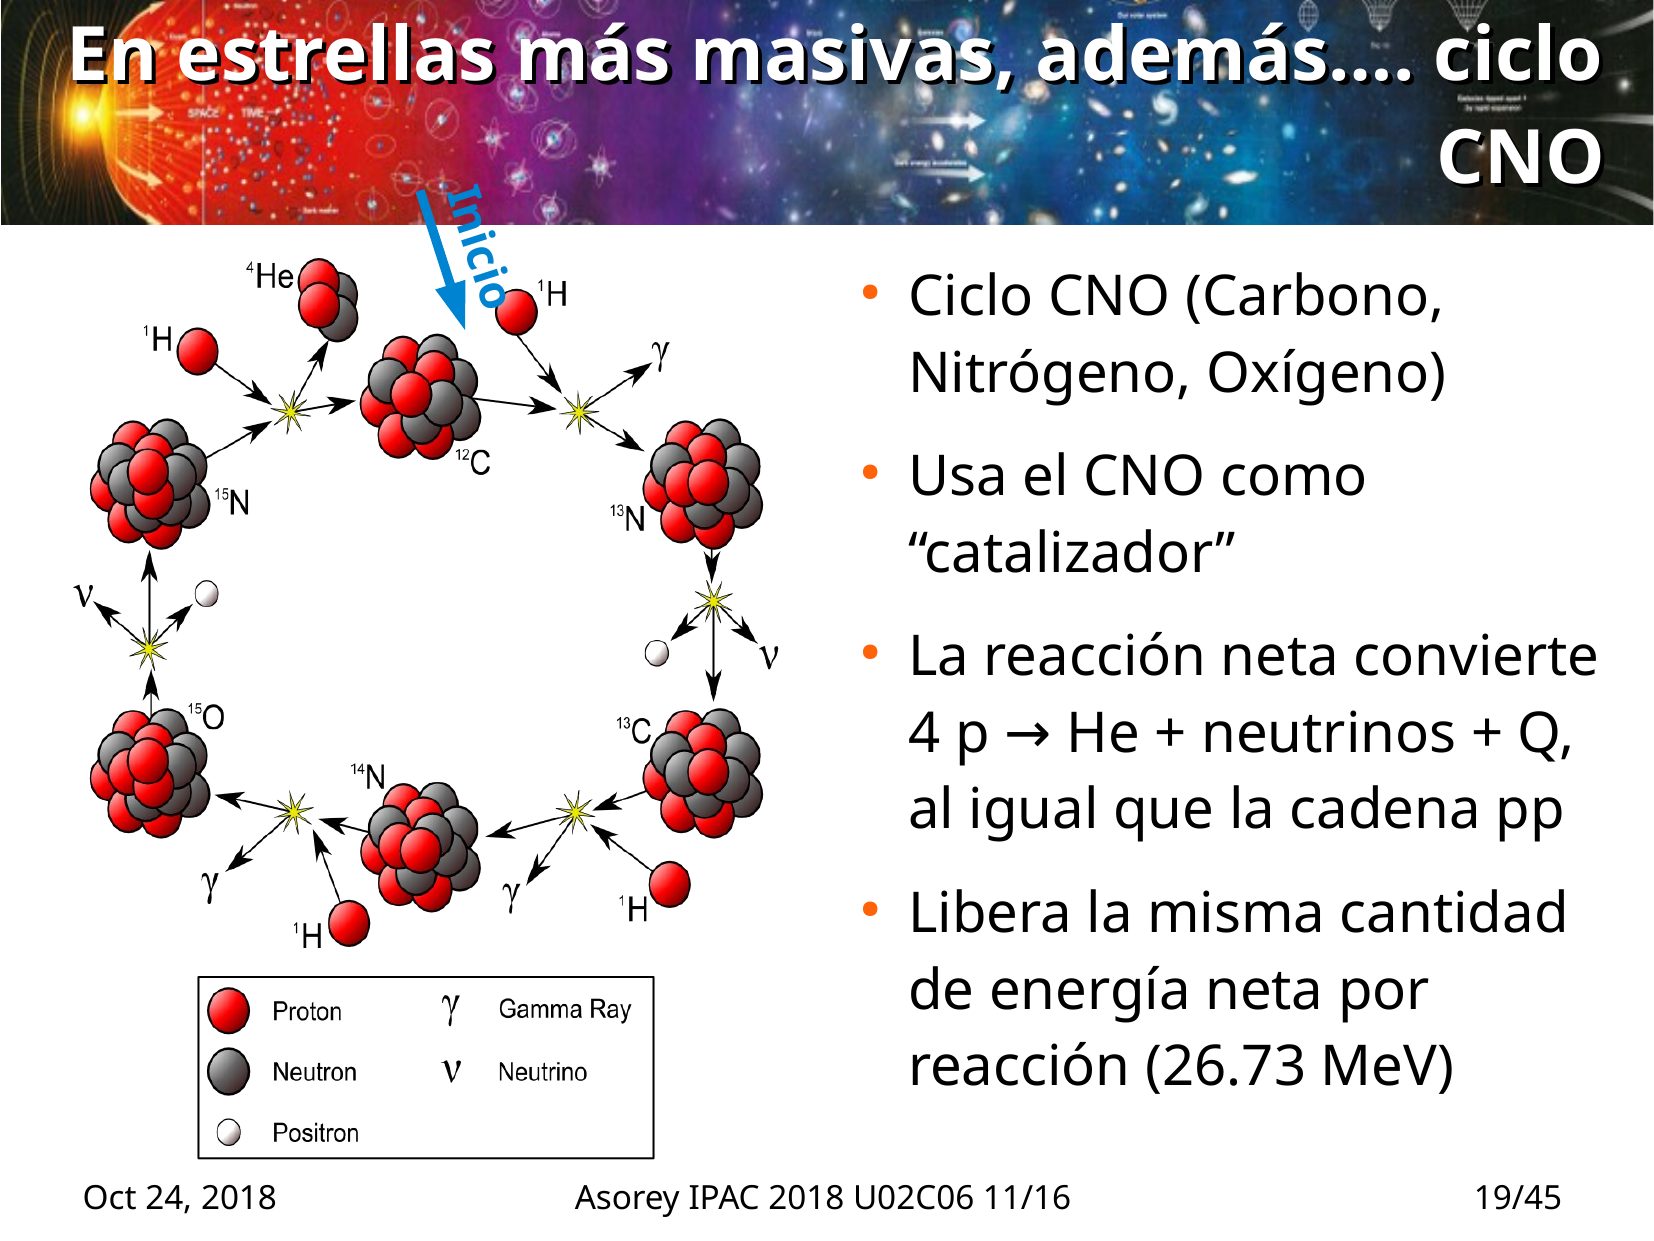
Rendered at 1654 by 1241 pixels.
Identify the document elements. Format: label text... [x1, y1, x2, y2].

list Ciclo CNO (Carbono, Nitrógeno, Oxígeno) Usa el CNO como “catalizador” La reacción neta convierte 4 p → He + neutrinos + Q, al igual que la cadena pp Libera la misma cantidad de energía neta por reacción (26.73 MeV) [844, 255, 1606, 1156]
picture [1, 0, 1654, 225]
title En estrellas más masivas, además…. ciclo CNO [45, 15, 1606, 191]
picture [2, 239, 849, 1186]
picture [426, 191, 1230, 225]
